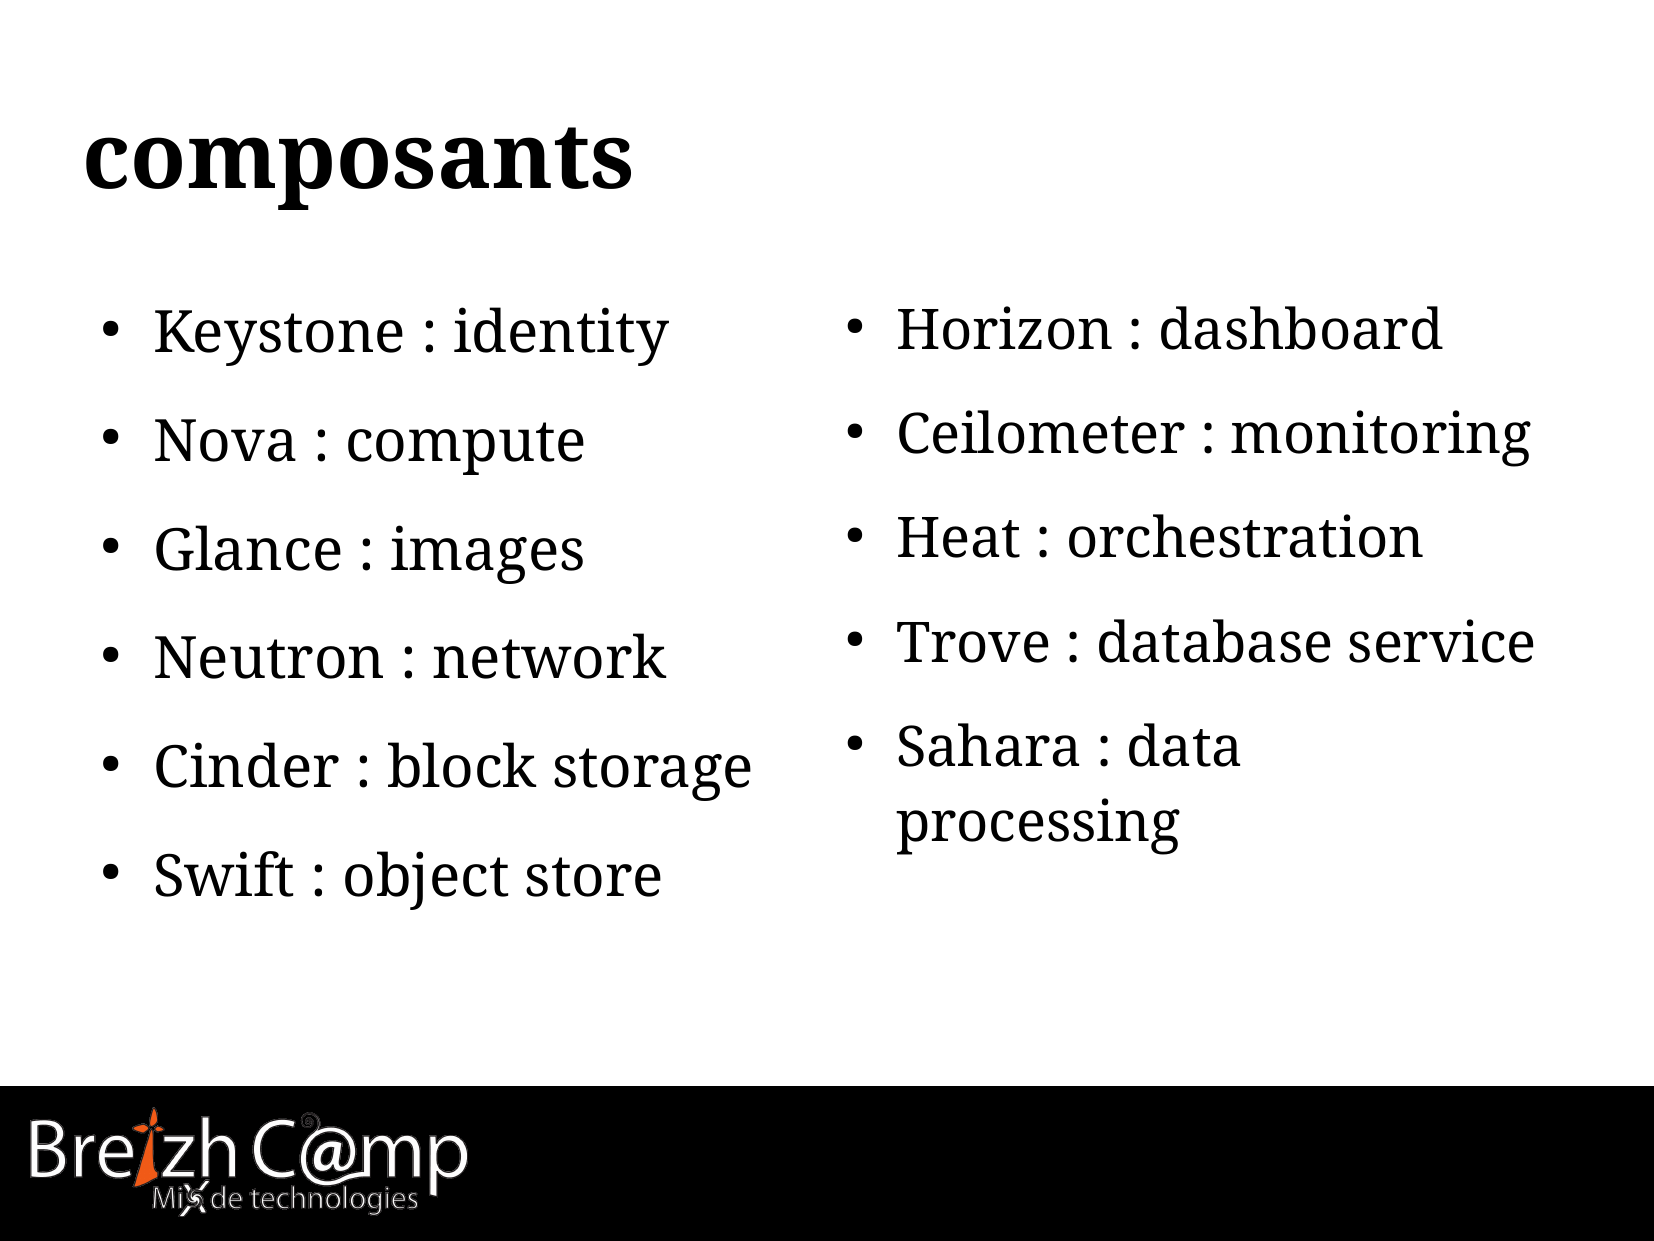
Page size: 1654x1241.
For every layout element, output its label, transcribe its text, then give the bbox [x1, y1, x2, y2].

list Keystone : identity Nova : compute Glance : images Neutron : network Cinder : block storage Swift : object store [82, 290, 793, 1010]
picture [30, 1107, 468, 1217]
list Horizon : dashboard Ceilometer : monitoring Heat : orchestration Trove : database service Sahara : data processing [828, 290, 1539, 1010]
title composants [82, 49, 1571, 257]
